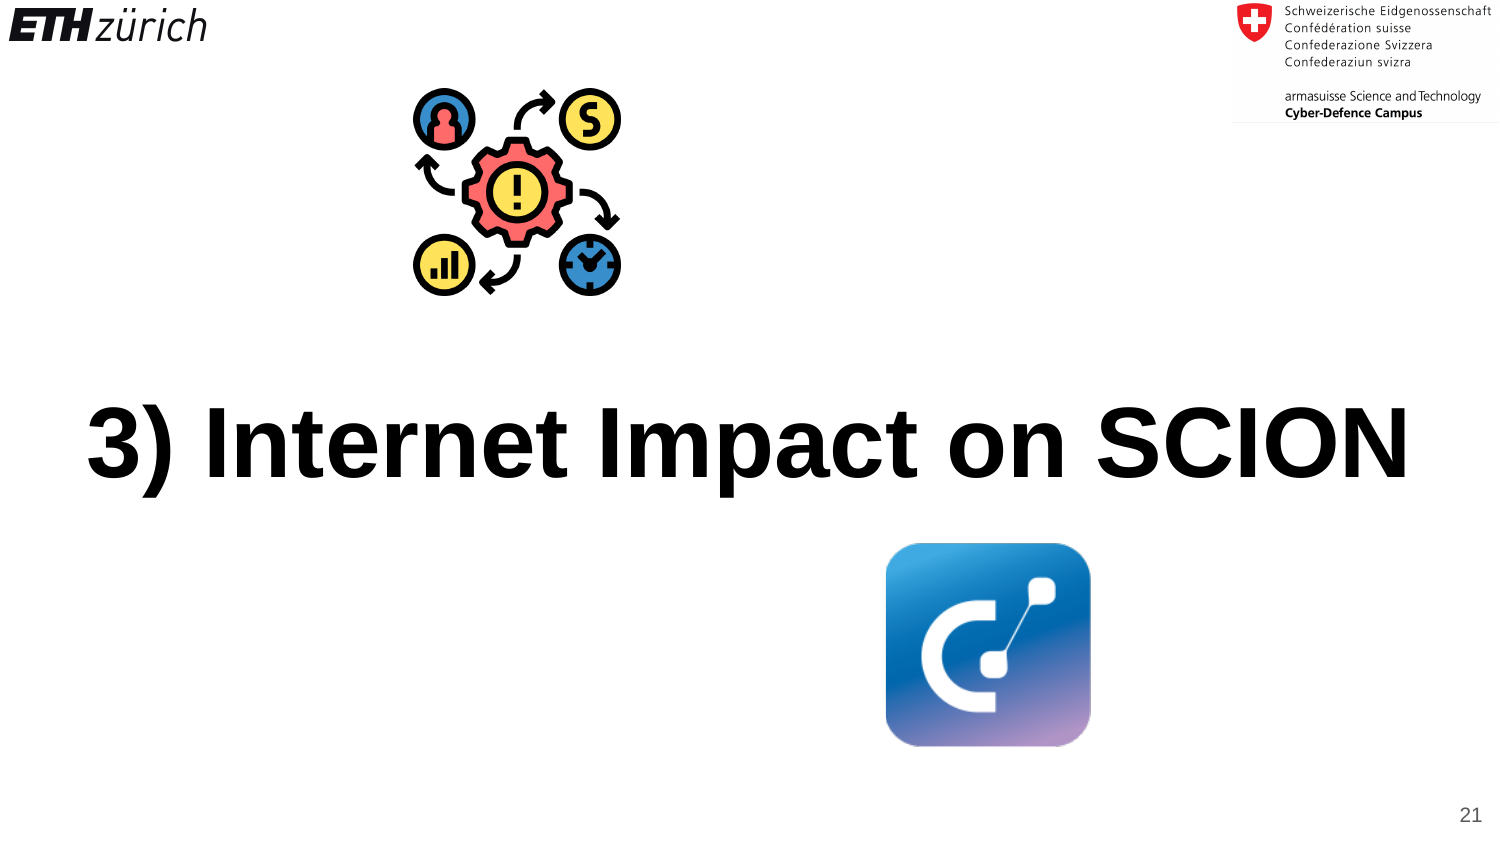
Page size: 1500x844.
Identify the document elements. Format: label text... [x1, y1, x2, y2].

picture [885, 543, 1105, 762]
text_box 3) Internet Impact on SCION [0, 236, 1500, 650]
picture [8, 8, 207, 42]
picture [1232, 0, 1500, 123]
picture [413, 88, 621, 296]
